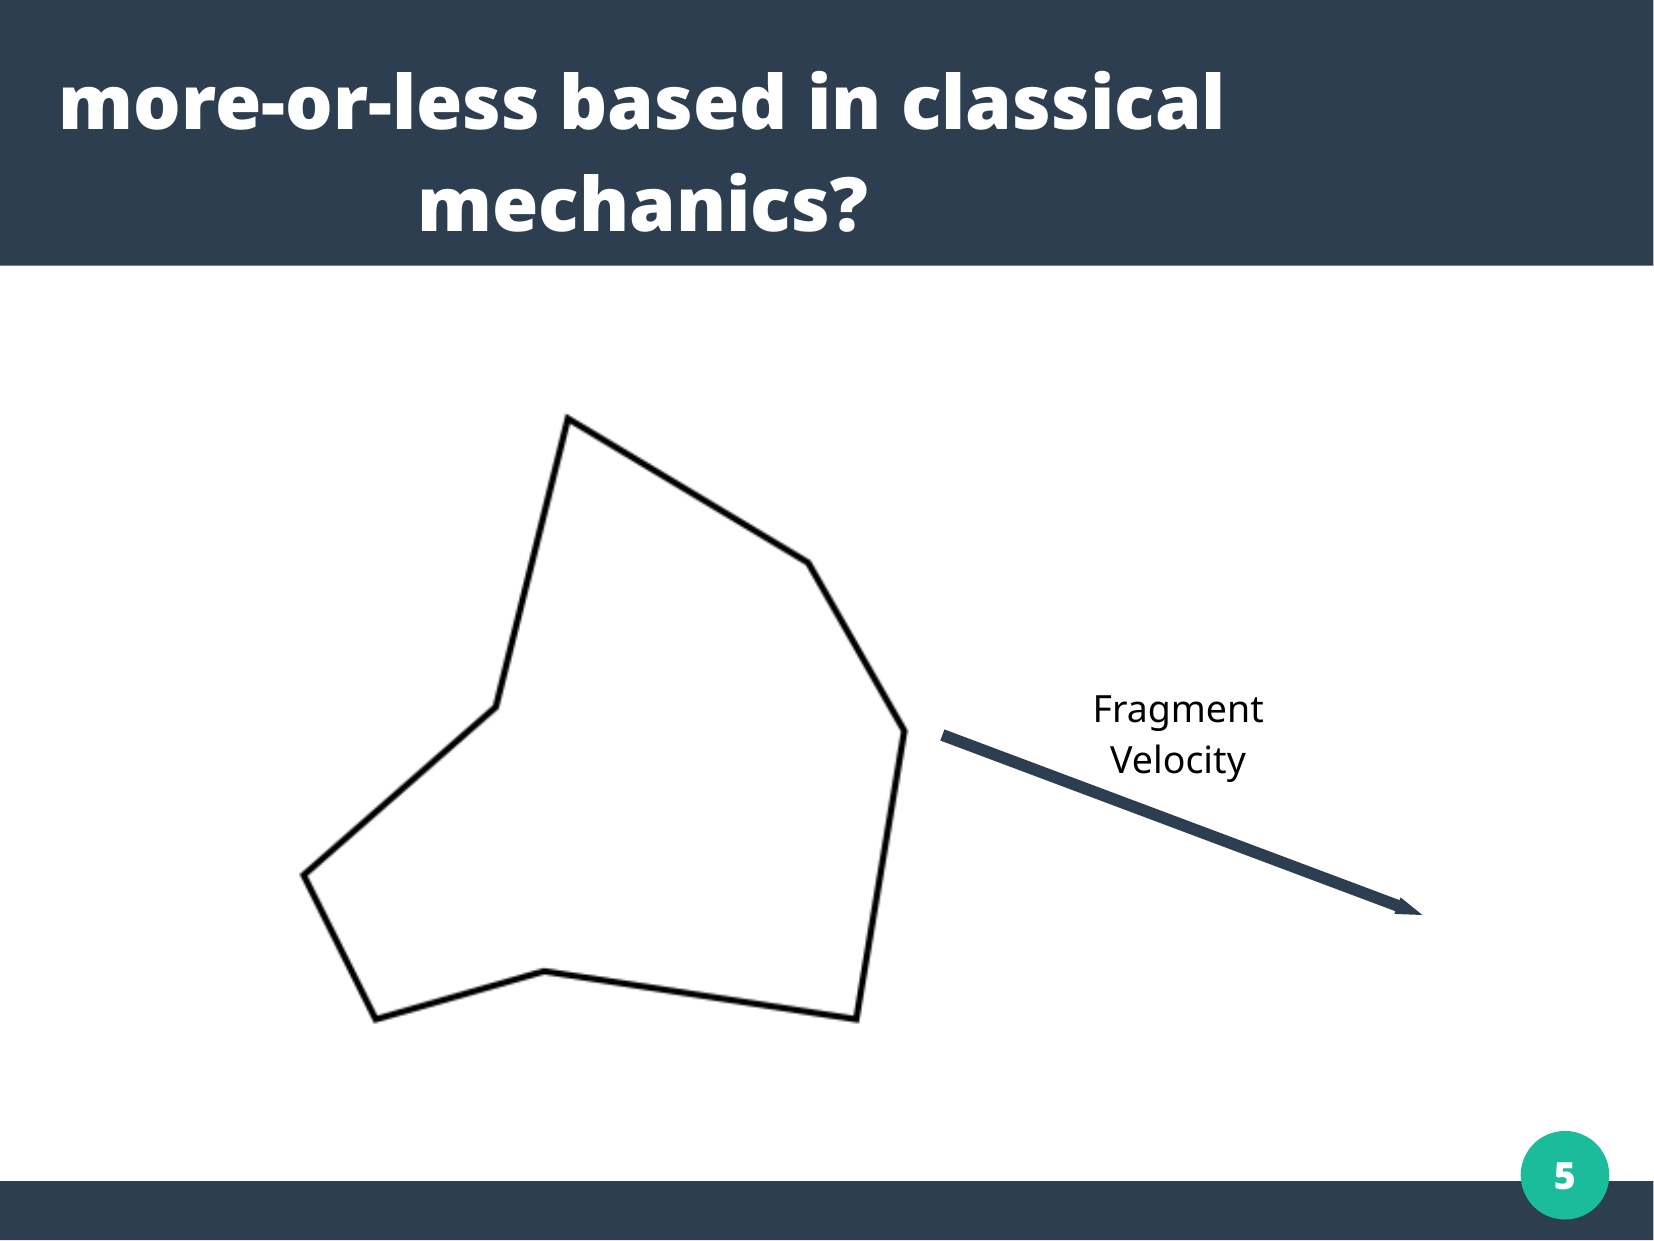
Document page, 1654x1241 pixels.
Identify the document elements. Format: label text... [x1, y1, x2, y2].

text_box Fragment Velocity [1024, 675, 1333, 777]
title more-or-less based in classical mechanics? [59, 49, 1595, 207]
picture [184, 299, 1025, 1141]
